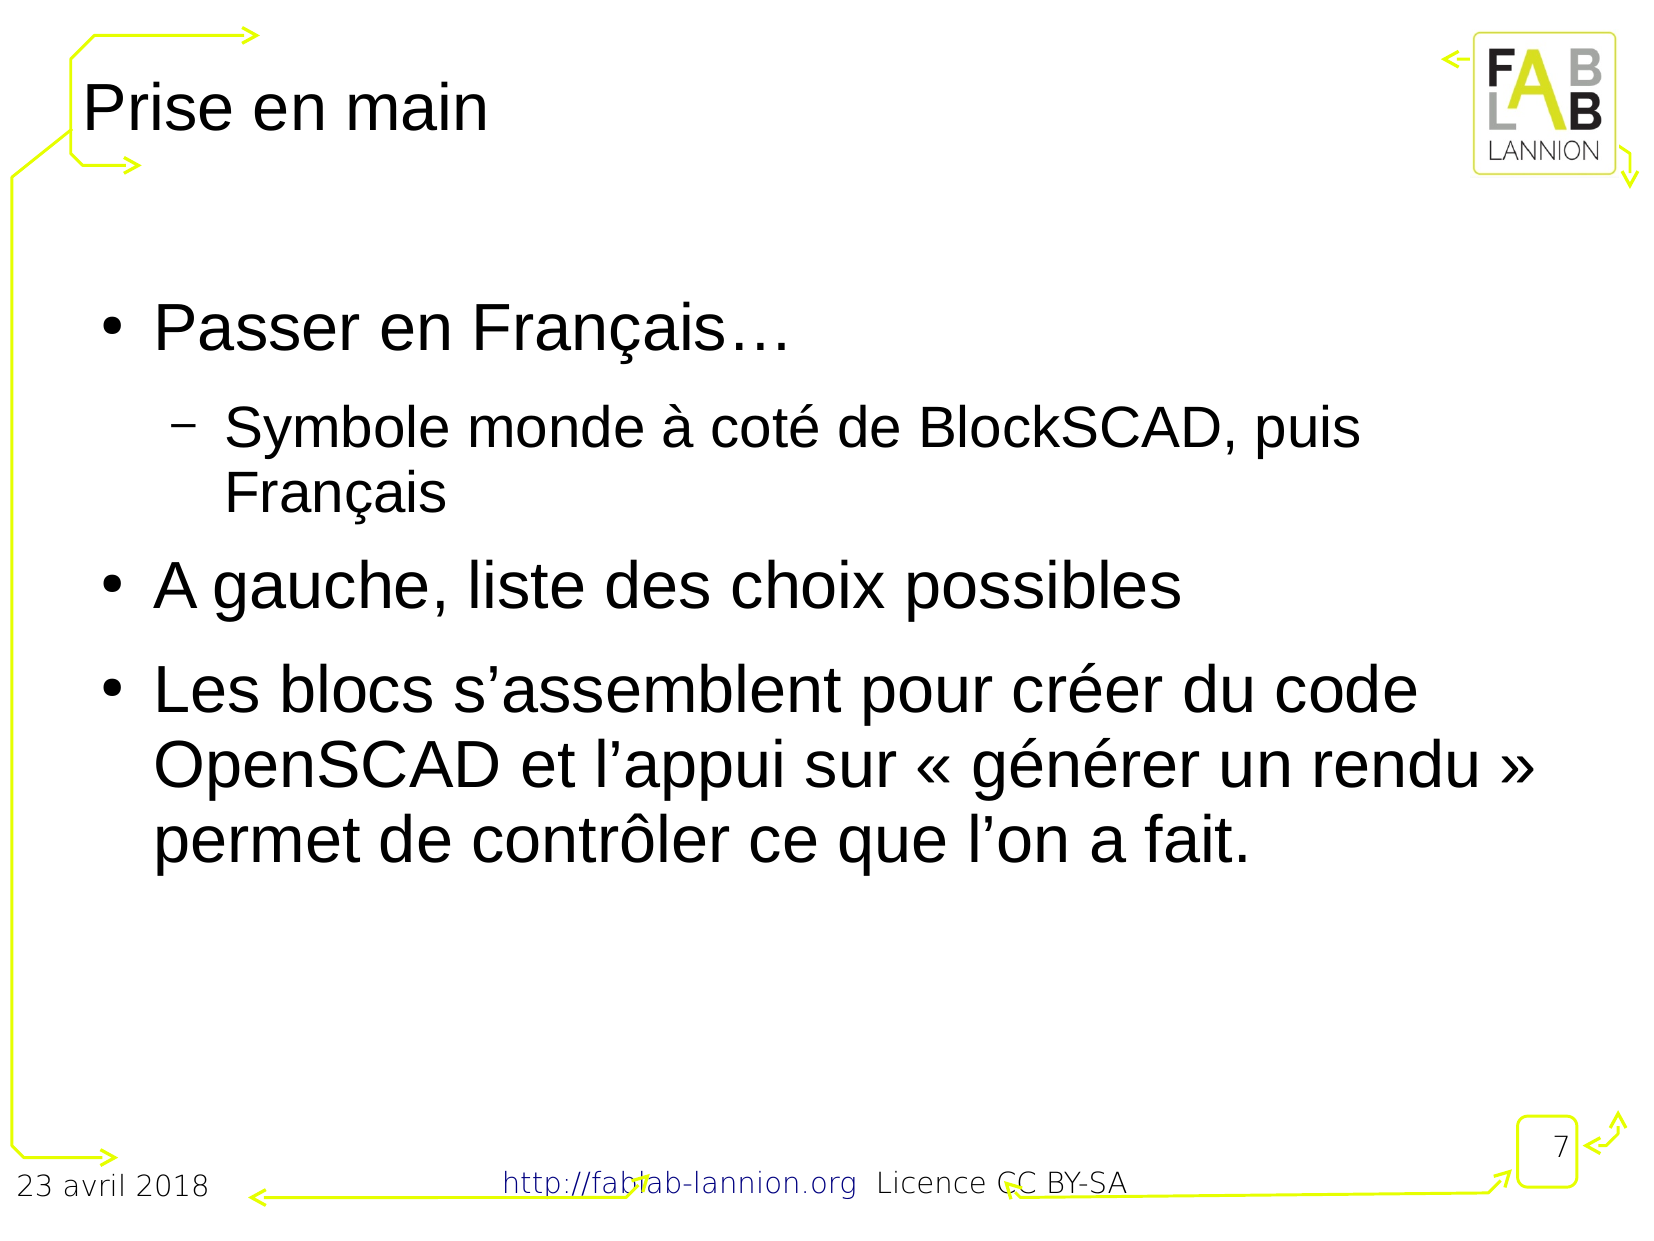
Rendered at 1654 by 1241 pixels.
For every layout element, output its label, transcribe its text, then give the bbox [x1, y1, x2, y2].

picture [1470, 29, 1619, 178]
list Passer en Français… Symbole monde à coté de BlockSCAD, puis Français A gauche, liste des choix possibles Les blocs s’assemblent pour créer du code OpenSCAD et l’appui sur « générer un rendu » permet de contrôler ce que l’on a fait. [82, 290, 1571, 1010]
title Prise en main [82, 49, 1441, 166]
